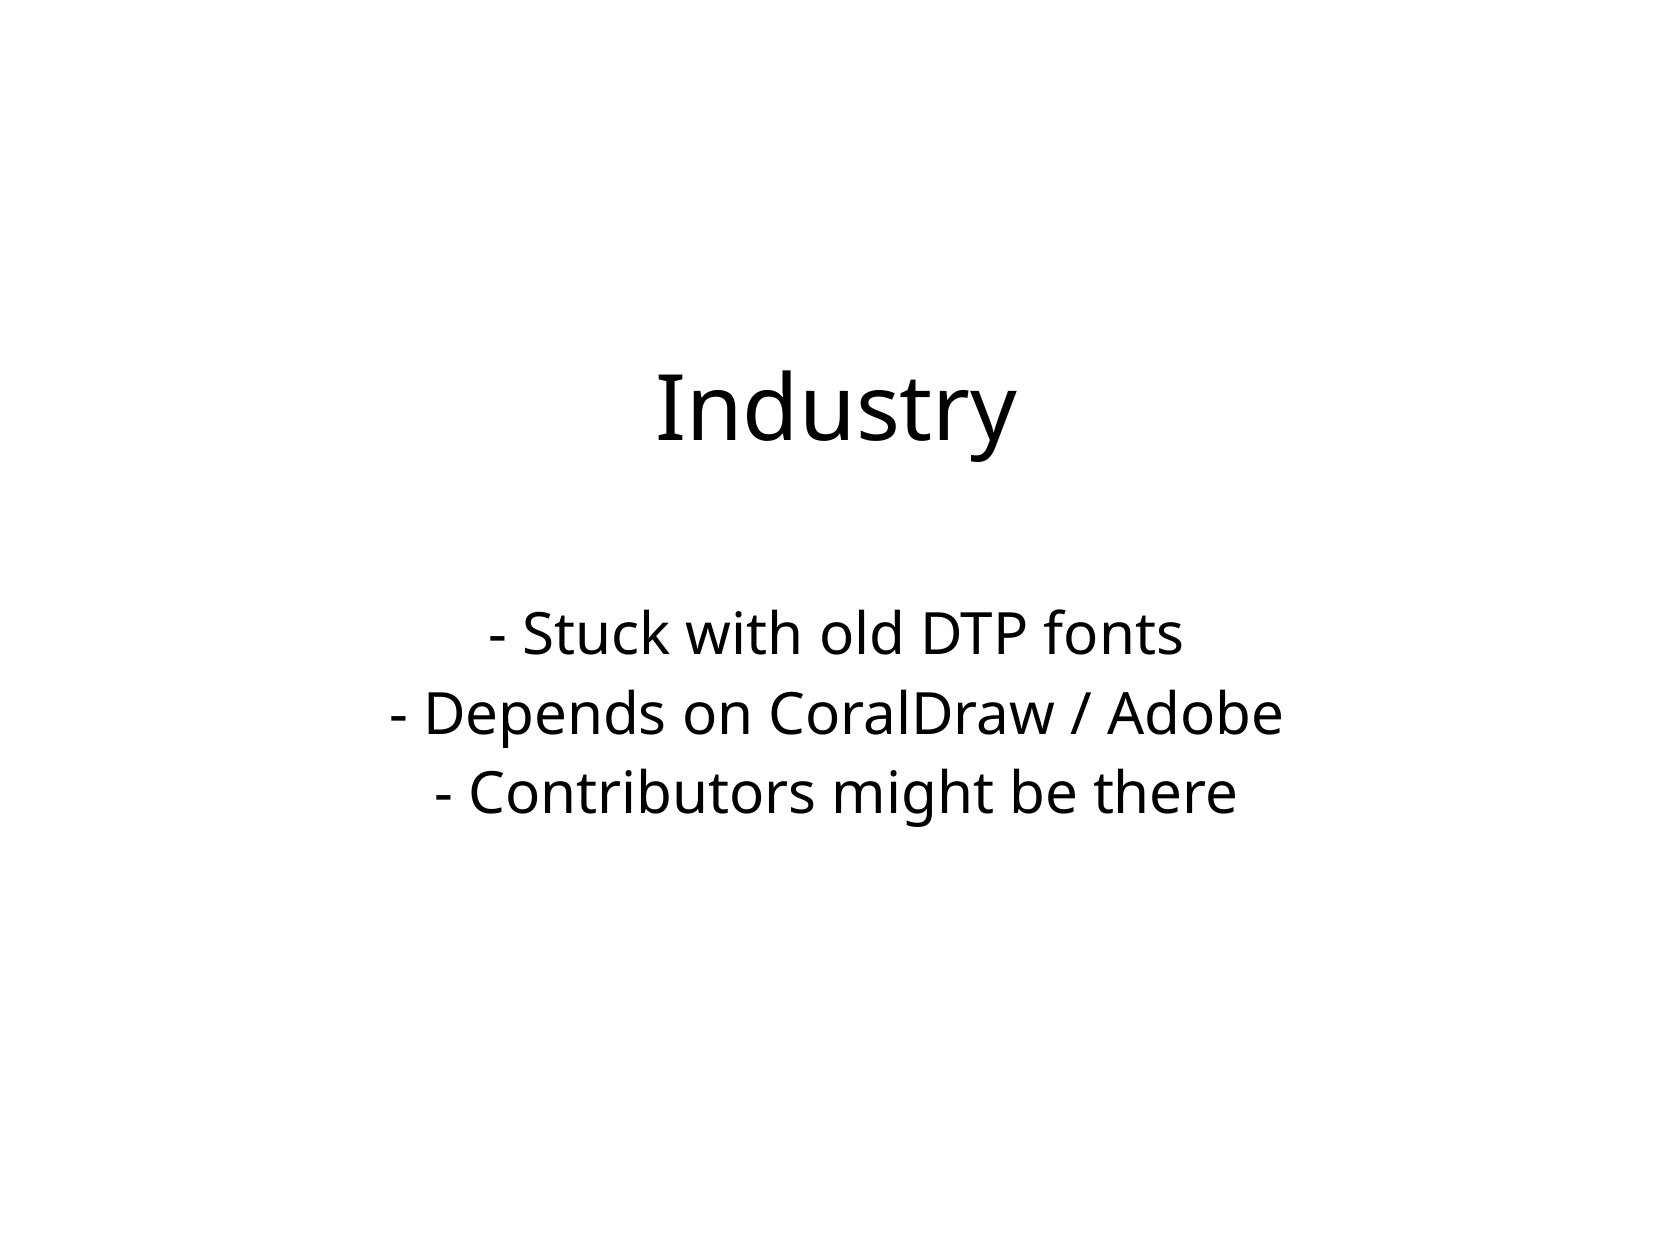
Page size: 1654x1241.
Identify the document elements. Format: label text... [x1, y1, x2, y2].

title Industry - Stuck with old DTP fonts - Depends on CoralDraw / Adobe - Contributors might be there [75, 343, 1564, 830]
